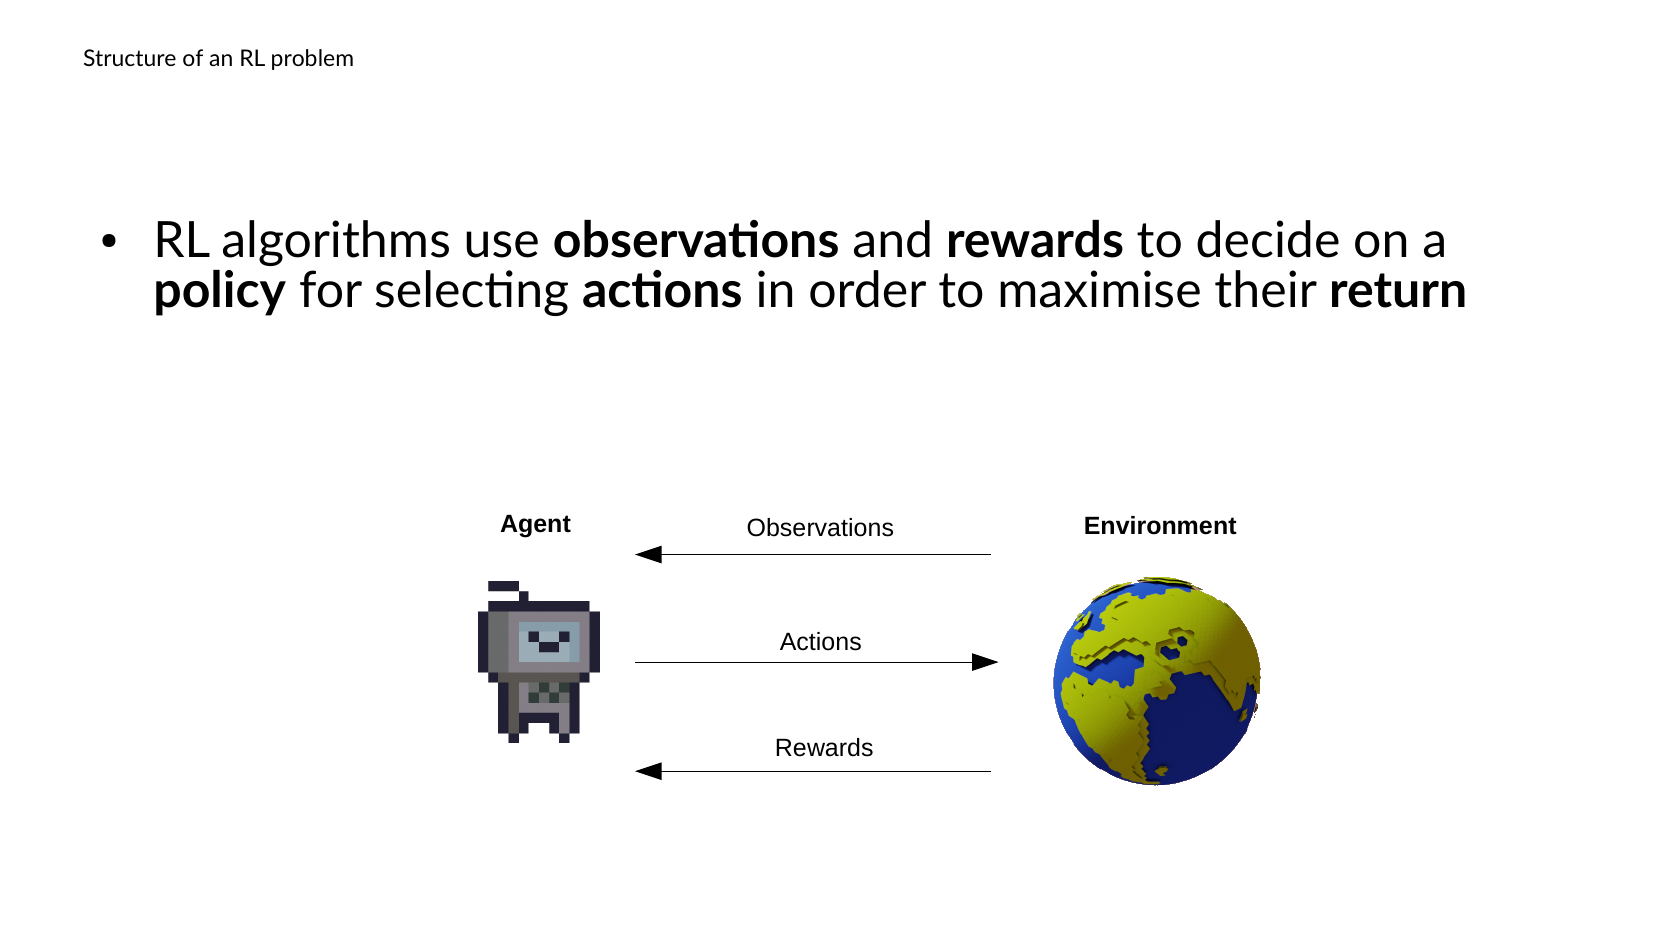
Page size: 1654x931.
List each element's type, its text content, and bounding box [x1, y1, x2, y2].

title Structure of an RL problem [83, 0, 1571, 119]
list RL algorithms use observations and rewards to decide on a policy for selecting actions in order to maximise their return [82, 217, 1571, 514]
text_box Environment [1069, 504, 1258, 561]
text_box Observations [731, 506, 910, 549]
picture [1039, 561, 1282, 804]
text_box Agent [485, 501, 586, 545]
text_box Rewards [760, 726, 889, 770]
text_box Actions [765, 620, 877, 662]
picture [437, 540, 640, 743]
